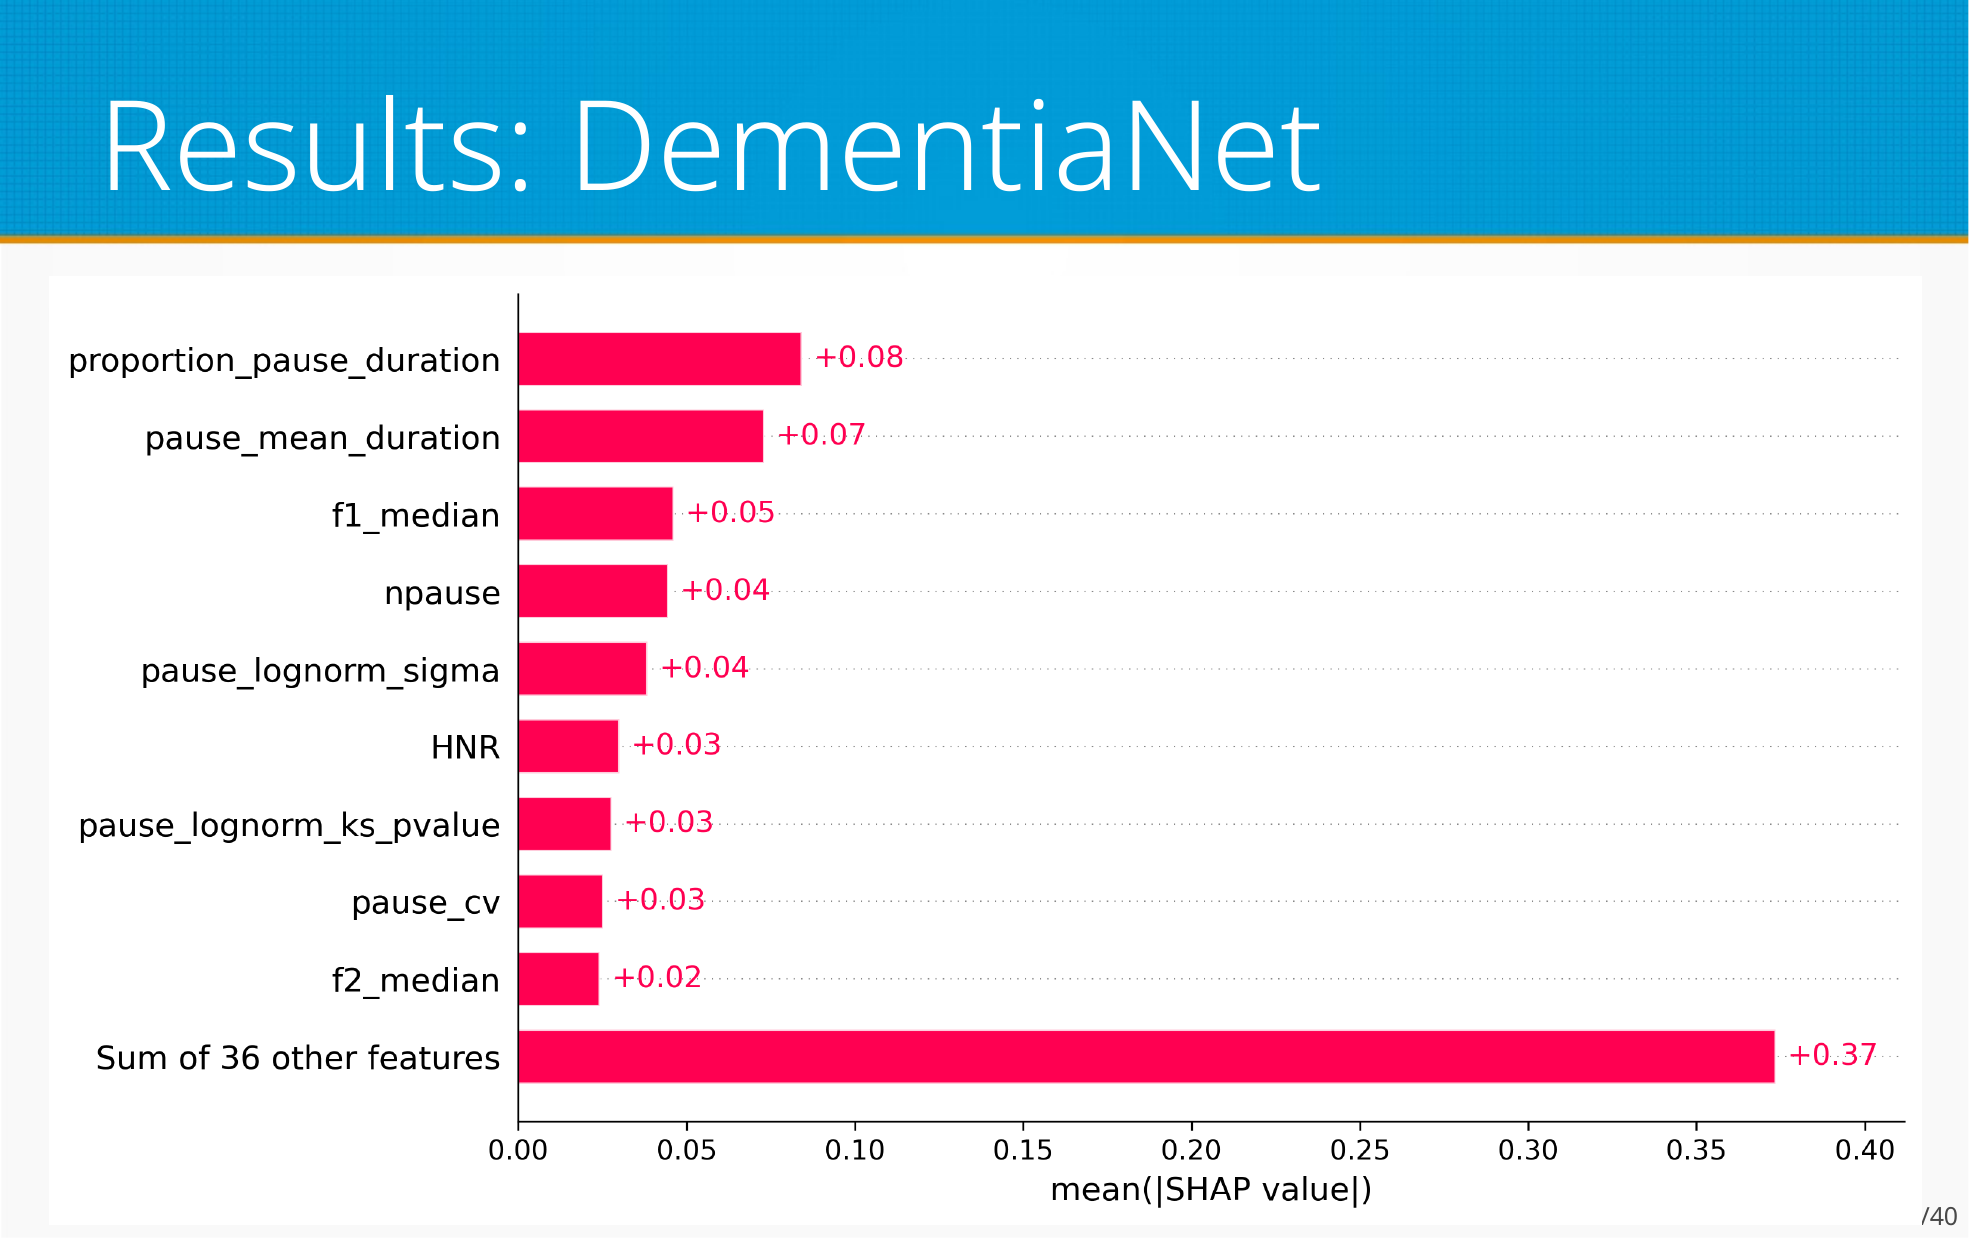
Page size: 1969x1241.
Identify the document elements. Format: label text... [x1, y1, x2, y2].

title Results: DementiaNet [98, 19, 1870, 227]
picture [0, 233, 1969, 1241]
